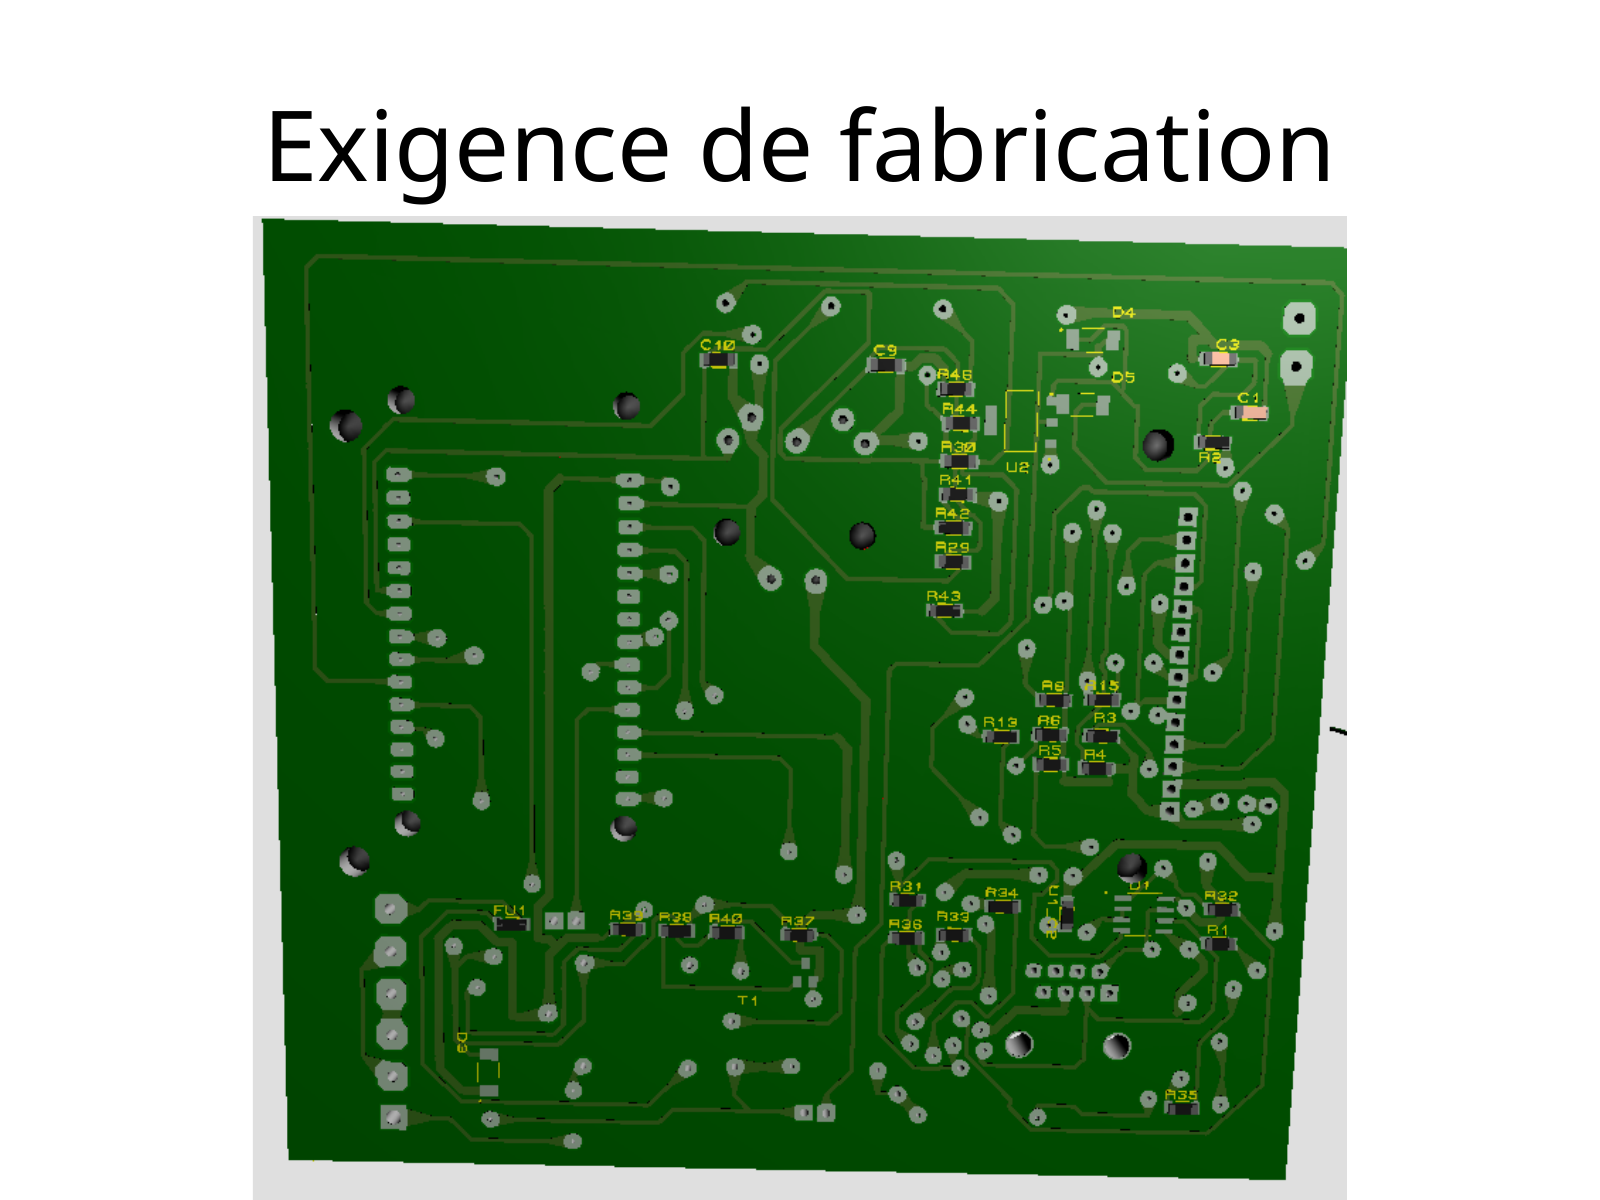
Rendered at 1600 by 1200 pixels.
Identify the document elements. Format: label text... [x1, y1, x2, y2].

text_box [252, 216, 1347, 1200]
text_box Exigence de fabrication [80, 36, 1520, 248]
